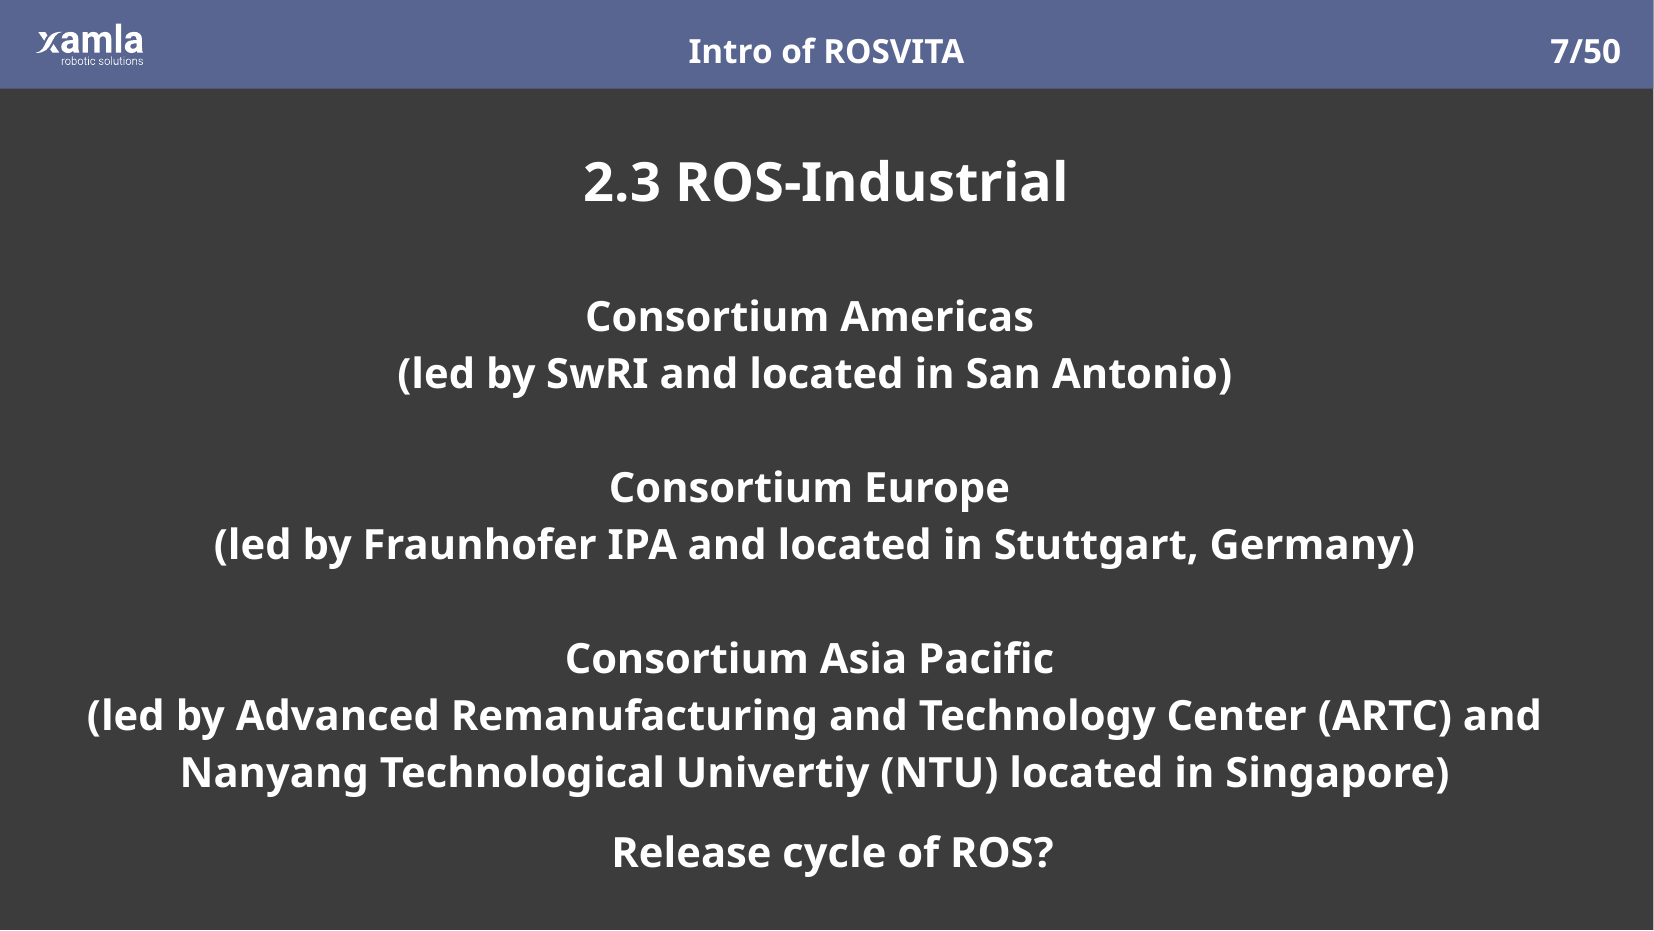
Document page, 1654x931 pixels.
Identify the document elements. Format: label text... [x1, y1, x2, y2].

text_box Intro of ROSVITA [296, 20, 1357, 80]
picture [35, 23, 143, 65]
text_box Release cycle of ROS? [47, 814, 1619, 931]
text_box [0, 0, 1654, 89]
text_box Consortium Americas (led by SwRI and located in San Antonio) Consortium Europe (led by Fraunhofer IPA and located in Stuttgart, Germany) Consortium Asia Pacific (led by Advanced Remanufacturing and Technology Center (ARTC) and Nanyang Technological Univertiy (NTU) located in Singapore) [35, 222, 1595, 772]
text_box 2.3 ROS-Industrial [188, 135, 1465, 222]
text_box 7/50 [1511, 20, 1636, 80]
